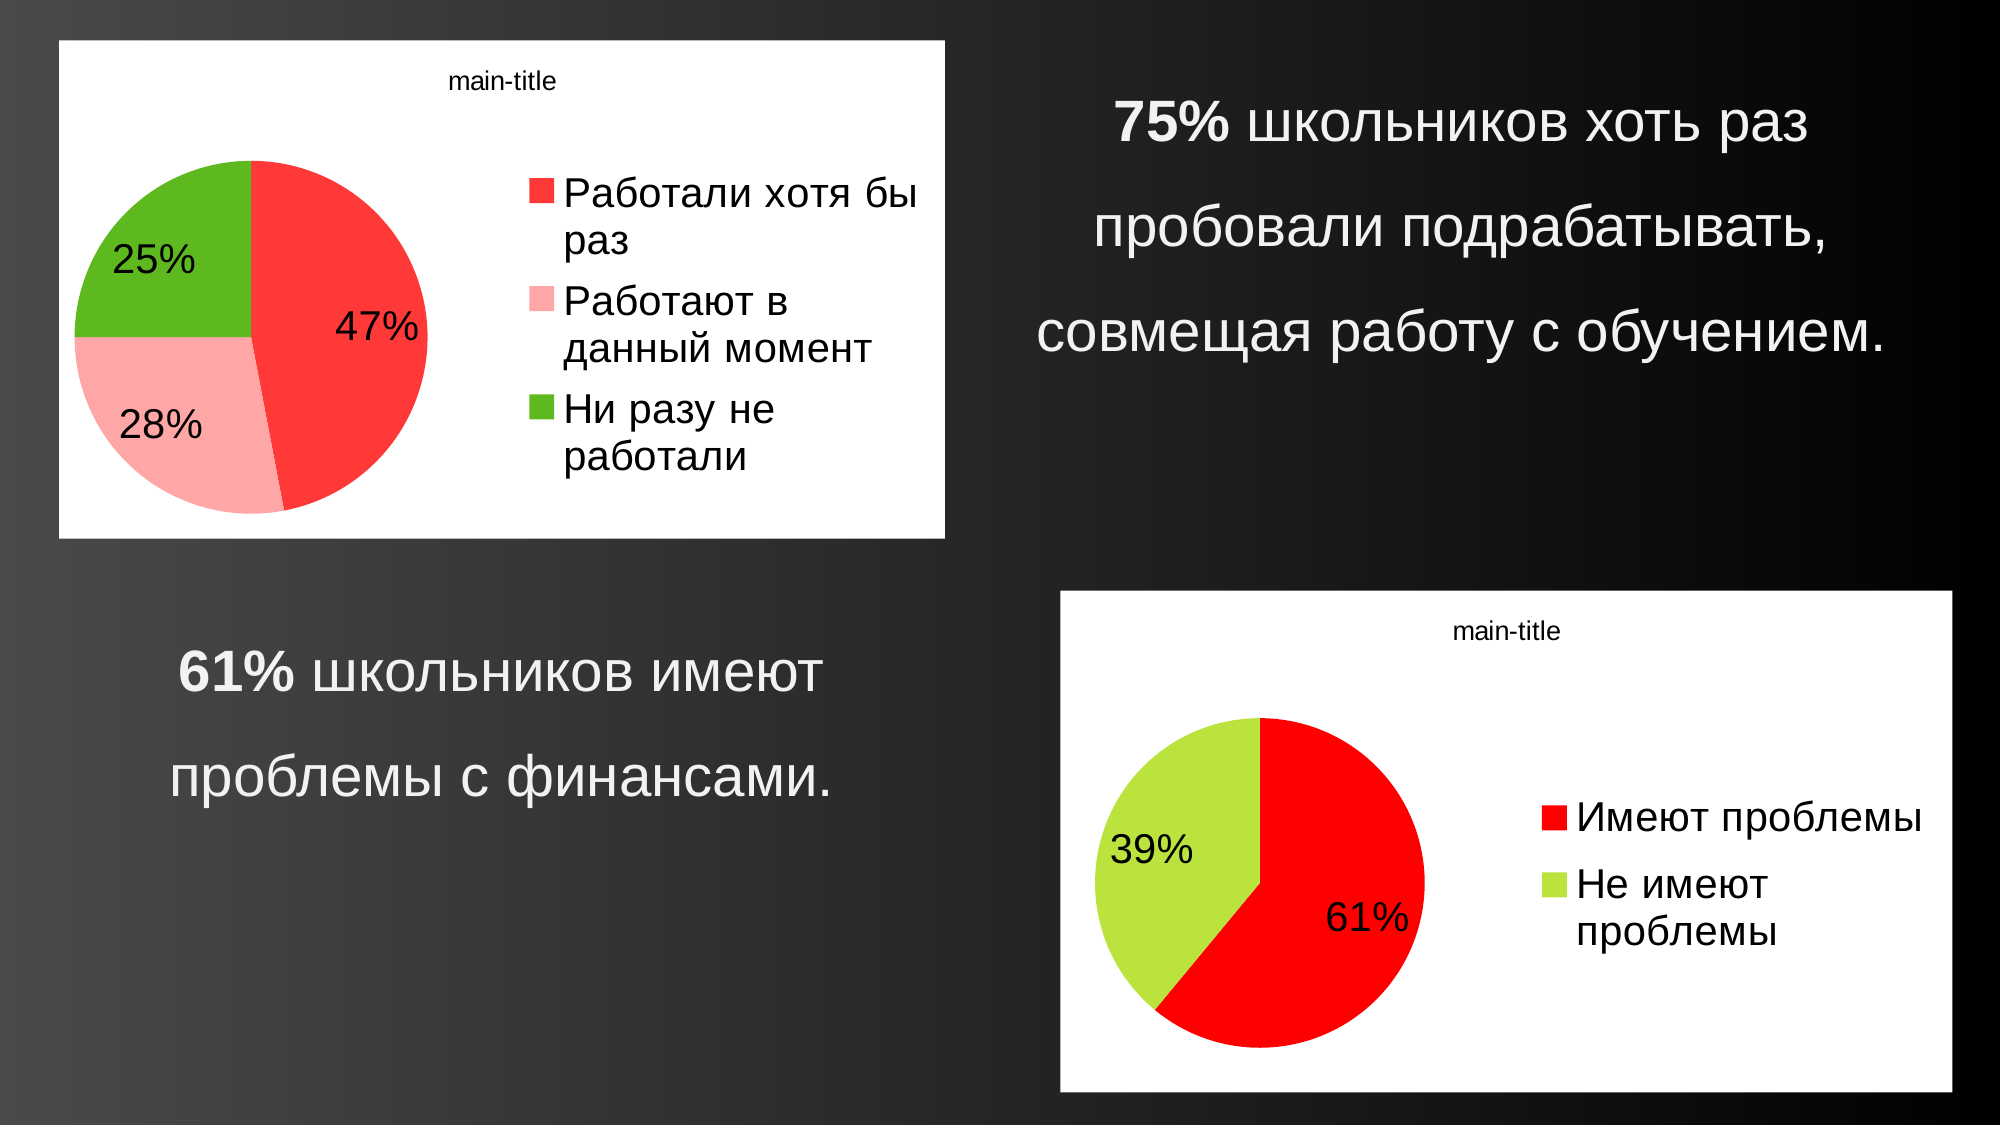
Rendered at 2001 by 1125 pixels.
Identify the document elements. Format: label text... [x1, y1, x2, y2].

text_box 61% школьников имеют проблемы с финансами. [88, 590, 916, 1063]
chart [59, 40, 945, 539]
text_box 75% школьников хоть раз пробовали подрабатывать, совмещая работу с обучением. [1003, 40, 1920, 502]
chart [1060, 590, 1953, 1093]
